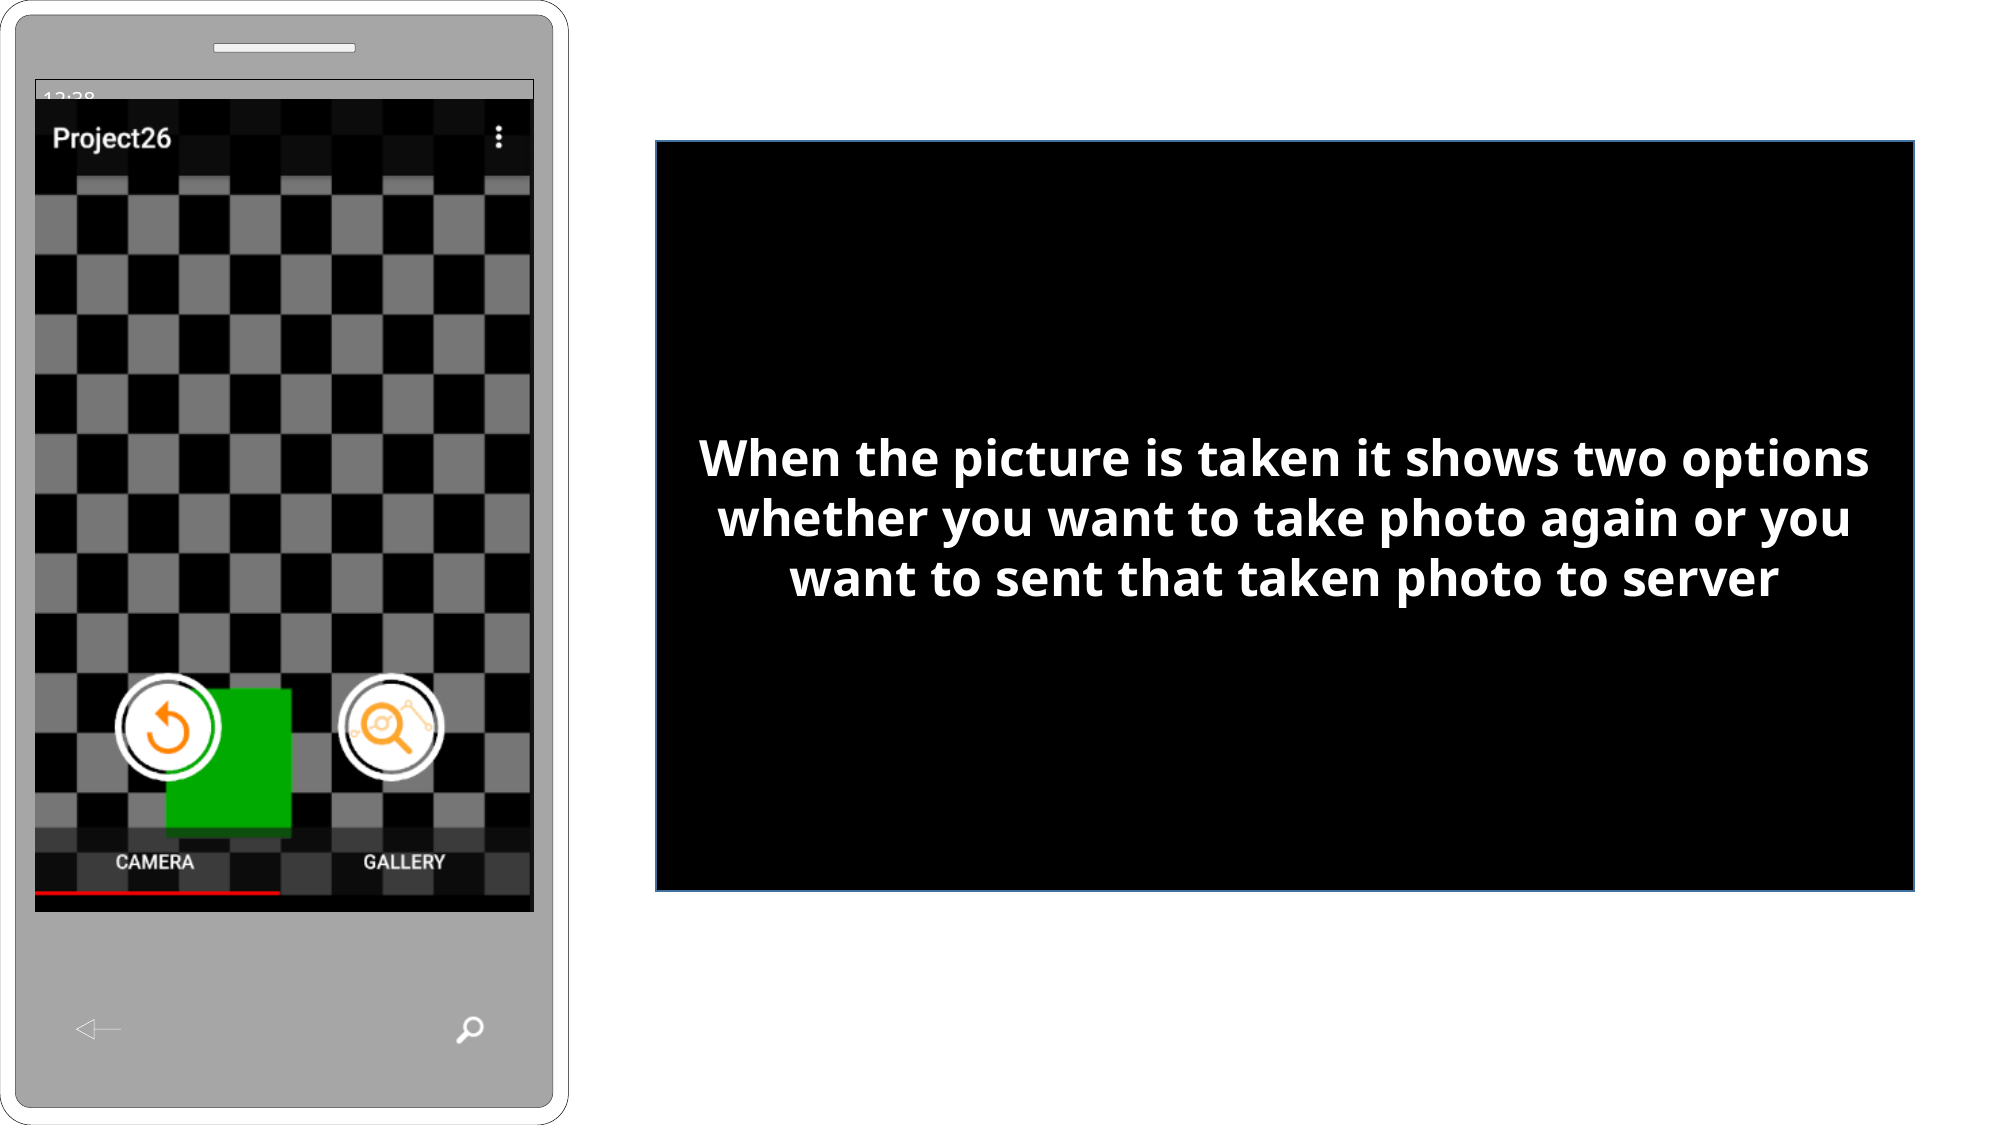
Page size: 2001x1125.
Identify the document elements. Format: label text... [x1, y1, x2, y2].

picture [35, 99, 534, 912]
text_box [0, 0, 569, 1125]
picture [439, 999, 500, 1060]
text_box 12:38 [35, 79, 534, 99]
text_box When the picture is taken it shows two options whether you want to take photo again or you want to sent that taken photo to server [656, 141, 1914, 891]
